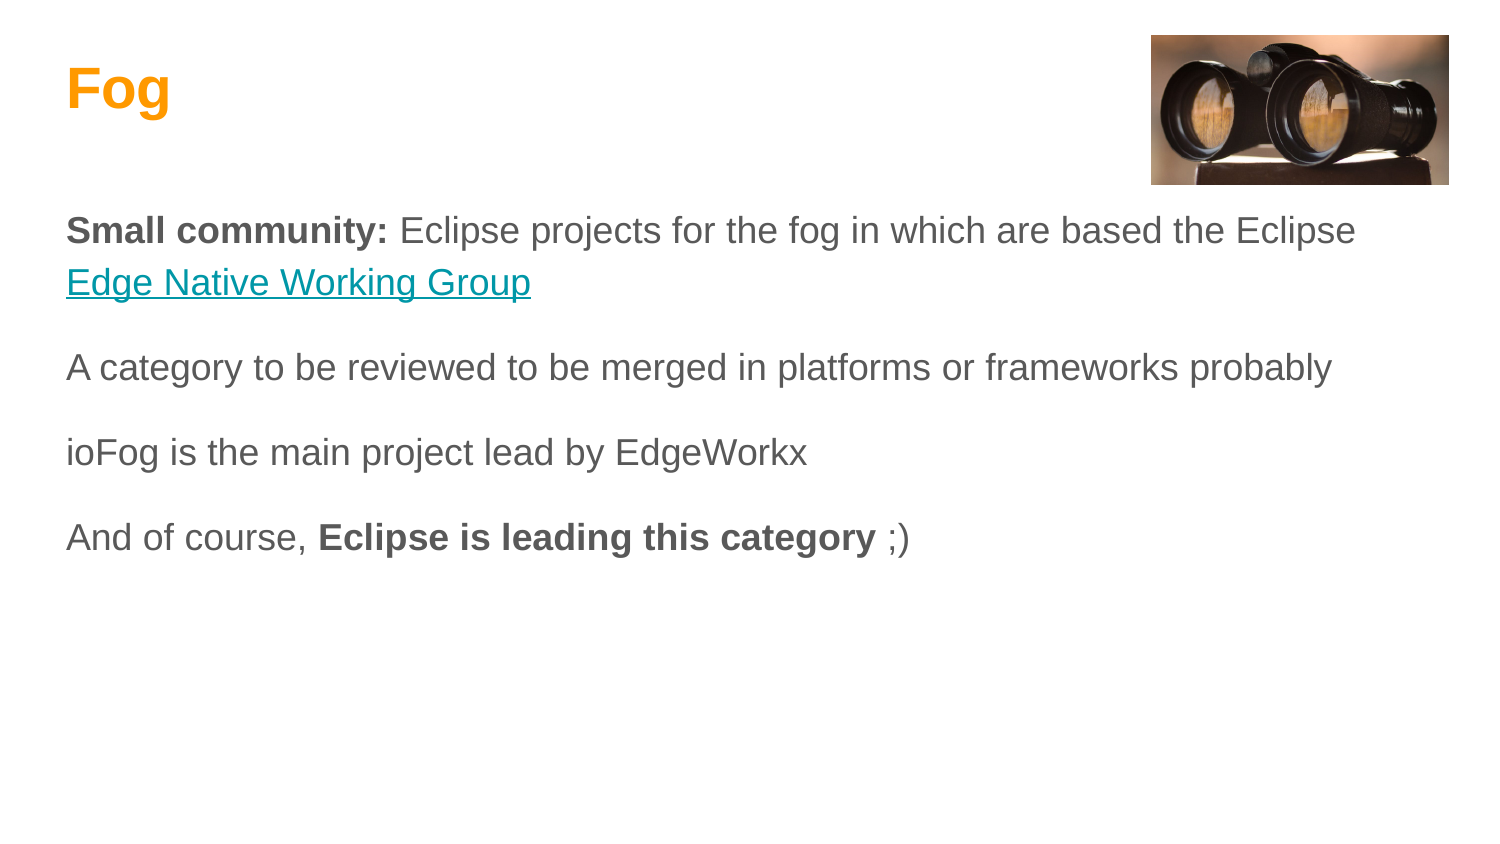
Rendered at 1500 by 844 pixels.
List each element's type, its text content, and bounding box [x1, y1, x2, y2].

picture [1151, 35, 1449, 185]
title Fog [51, 35, 1151, 130]
list Small community: Eclipse projects for the fog in which are based the Eclipse Edge Native Working Group A category to be reviewed to be merged in platforms or frameworks probably ioFog is the main project lead by EdgeWorkx And of course, Eclipse is leading this category ;) [51, 184, 1449, 798]
